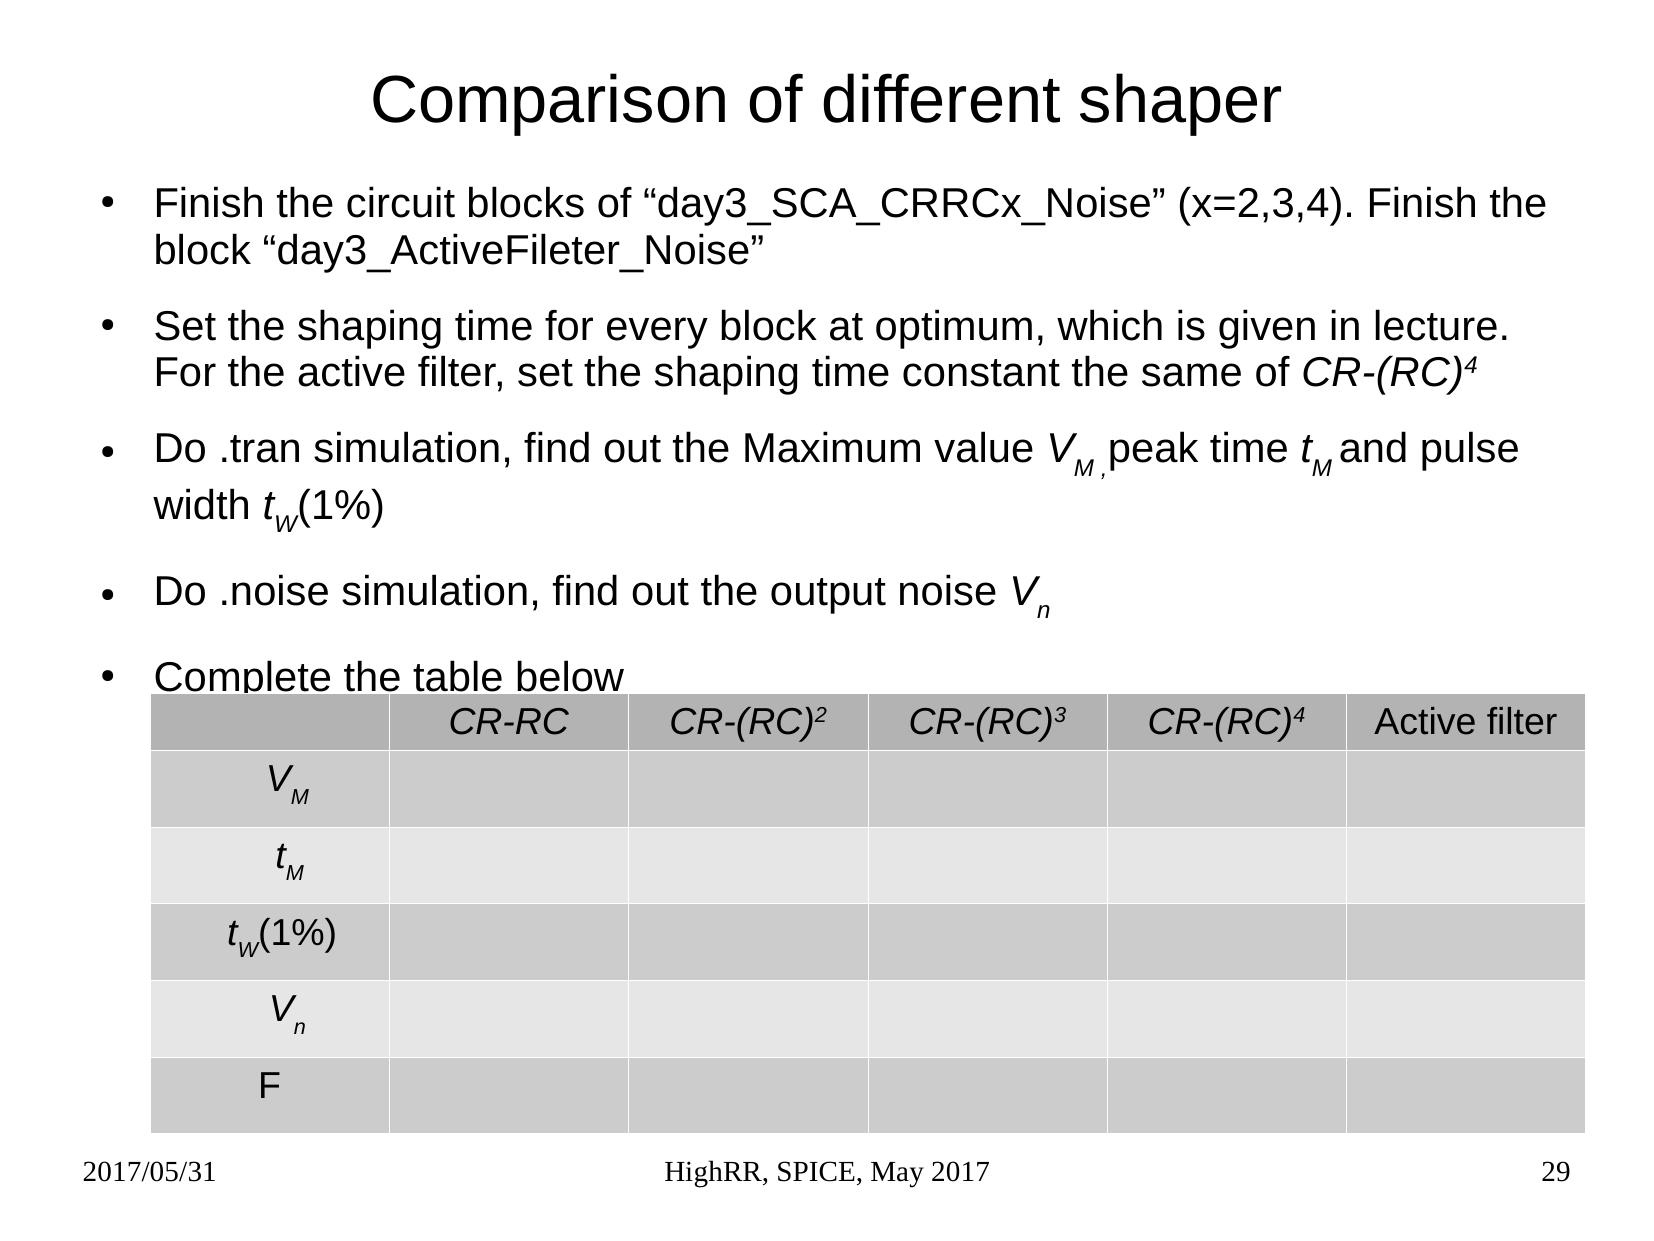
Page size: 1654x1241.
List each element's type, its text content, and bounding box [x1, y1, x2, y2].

table_cell [1347, 904, 1585, 980]
table_cell [390, 1058, 628, 1133]
table_cell [629, 828, 868, 903]
table_cell [1347, 828, 1585, 903]
table_cell tW(1%) [151, 904, 389, 980]
table_cell [1108, 751, 1346, 827]
table_cell [390, 981, 628, 1057]
table_cell [869, 1058, 1107, 1133]
table_header [151, 694, 389, 750]
table_cell [1108, 981, 1346, 1057]
table_cell [390, 828, 628, 903]
table_cell [1347, 981, 1585, 1057]
table_cell [1108, 828, 1346, 903]
table_cell [869, 828, 1107, 903]
table_cell F [151, 1058, 389, 1133]
table_cell [869, 751, 1107, 827]
table_header Active filter [1347, 694, 1585, 750]
table_cell [390, 751, 628, 827]
table_header CR-(RC)4 [1108, 694, 1346, 750]
table_cell [869, 904, 1107, 980]
table_cell VM [151, 751, 389, 827]
table_header CR-(RC)2 [629, 694, 868, 750]
table_cell [629, 981, 868, 1057]
table_cell [1347, 751, 1585, 827]
table_header CR-(RC)3 [869, 694, 1107, 750]
table_cell [629, 904, 868, 980]
title Comparison of different shaper [82, 49, 1571, 151]
table_cell [869, 981, 1107, 1057]
table_cell Vn [151, 981, 389, 1057]
table_cell [1347, 1058, 1585, 1133]
table_cell [629, 1058, 868, 1133]
table_cell [1108, 904, 1346, 980]
table_cell [390, 904, 628, 980]
table_header CR-RC [390, 694, 628, 750]
list Finish the circuit blocks of “day3_SCA_CRRCx_Noise” (x=2,3,4). Finish the block “day3_ActiveFileter_Noise” Set the shaping time for every block at optimum, which is given in lecture. For the active filter, set the shaping time constant the same of CR-(RC)4 Do .tran simulation, find out the Maximum value VM ,peak time tM and pulse width tW(1%) Do .noise simulation, find out the output noise Vn Complete the table below [82, 180, 1571, 1141]
table_cell [629, 751, 868, 827]
table_cell [1108, 1058, 1346, 1133]
table_cell tM [151, 828, 389, 903]
